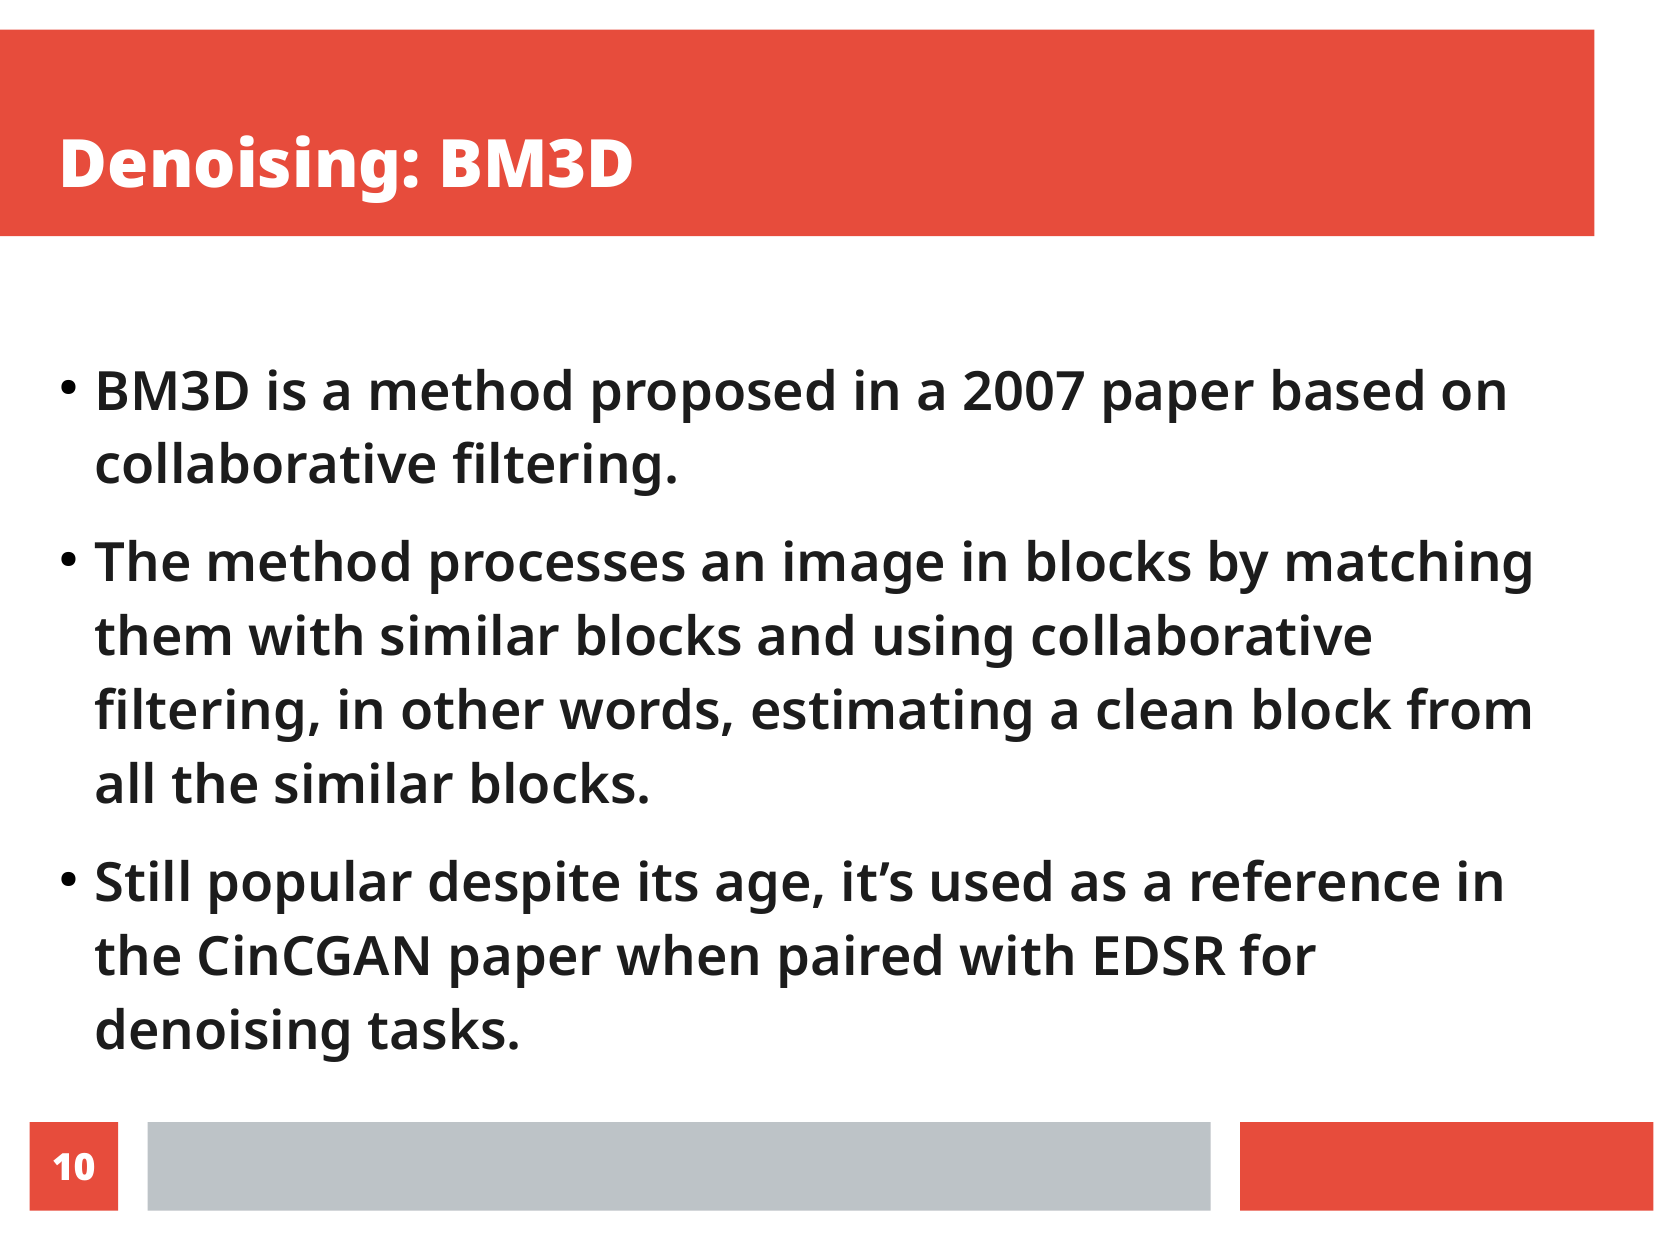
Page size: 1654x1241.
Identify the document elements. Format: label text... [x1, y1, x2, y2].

list BM3D is a method proposed in a 2007 paper based on collaborative filtering. The method processes an image in blocks by matching them with similar blocks and using collaborative filtering, in other words, estimating a clean block from all the similar blocks. Still popular despite its age, it’s used as a reference in the CinCGAN paper when paired with EDSR for denoising tasks. [59, 324, 1565, 1093]
title Denoising: BM3D [59, 59, 1595, 207]
